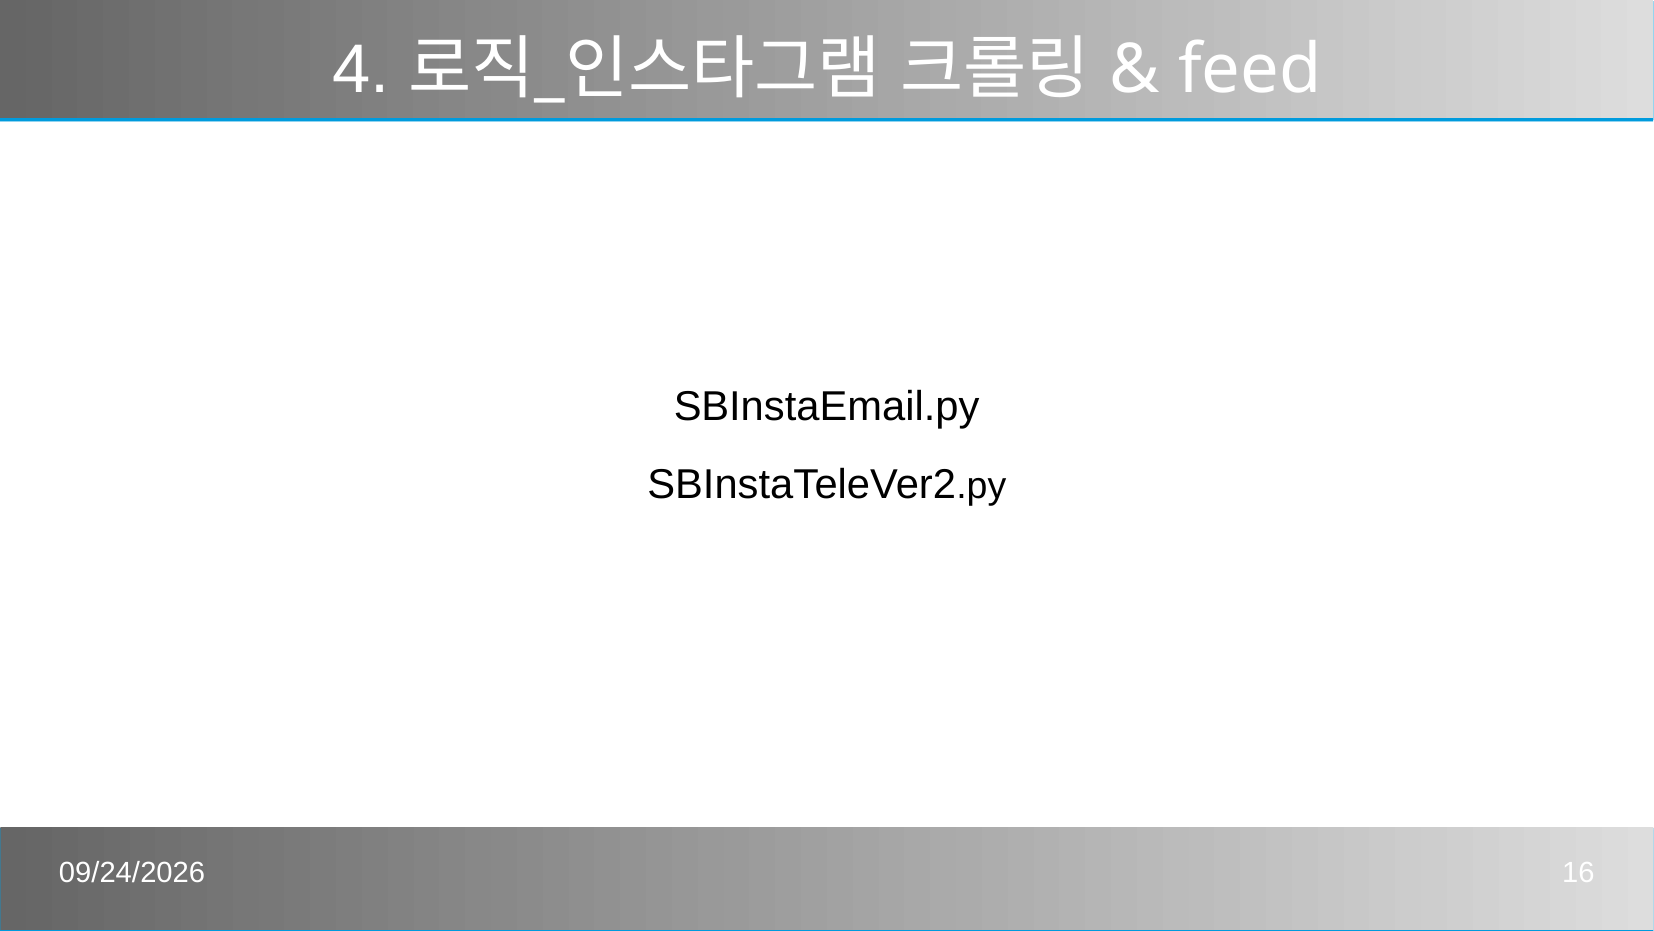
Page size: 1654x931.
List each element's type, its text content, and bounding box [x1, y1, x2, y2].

title 4. 로직_인스타그램 크롤링 & feed [58, 22, 1595, 103]
text_box SBInstaTeleVer2.py [604, 453, 1049, 537]
text_box SBInstaEmail.py [588, 374, 1066, 473]
